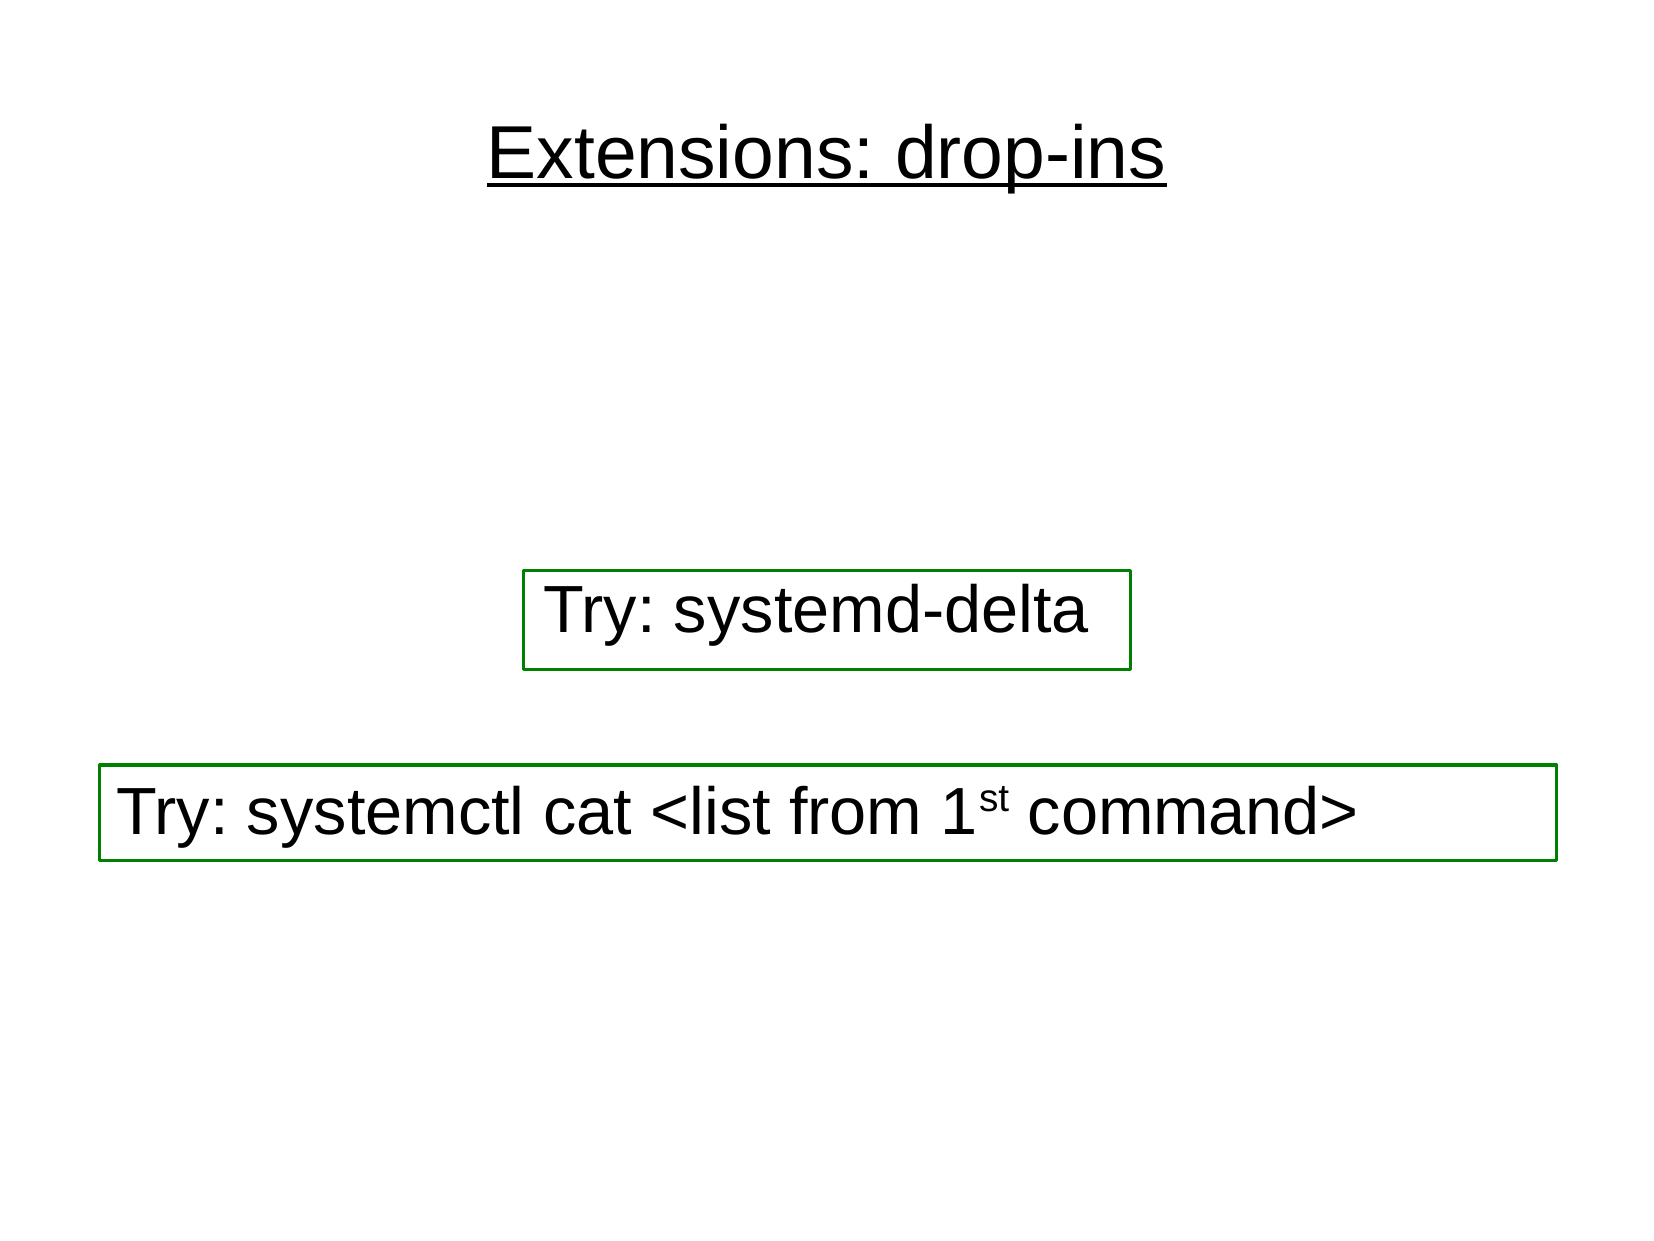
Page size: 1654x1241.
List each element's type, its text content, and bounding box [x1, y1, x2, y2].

text_box Try: systemctl cat <list from 1st command> [99, 765, 1557, 861]
title Extensions: drop-ins [82, 49, 1571, 257]
list Try: systemd-delta [523, 570, 1131, 670]
